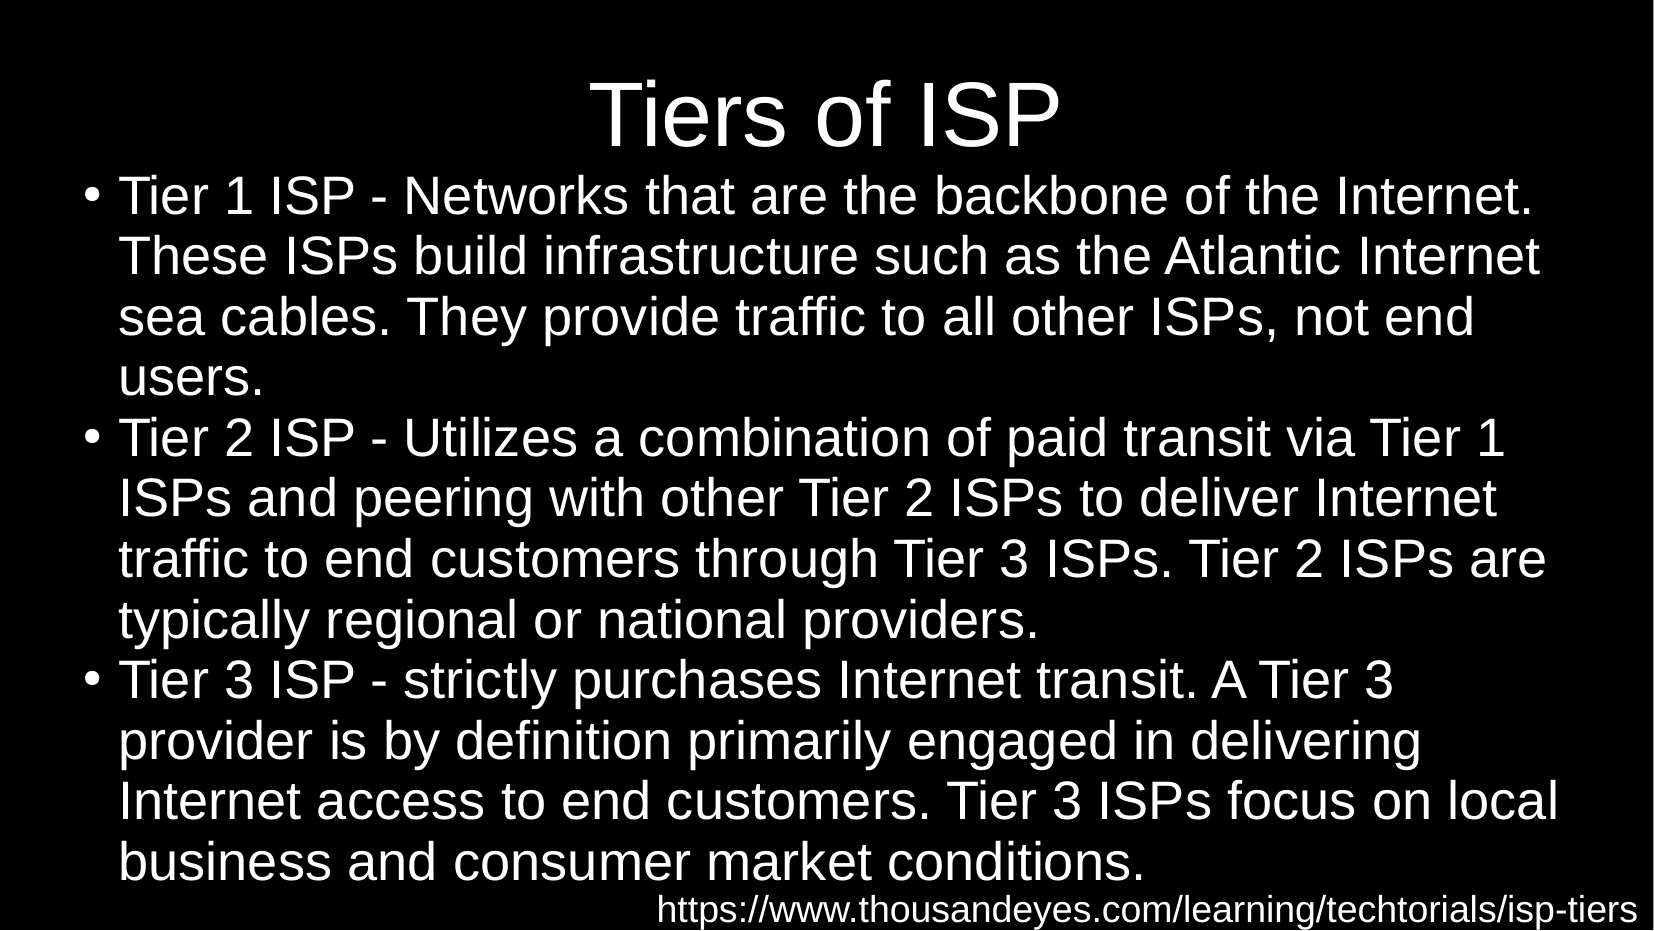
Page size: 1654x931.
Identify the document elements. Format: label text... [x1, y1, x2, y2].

title Tiers of ISP [82, 37, 1571, 165]
subtitle Tier 1 ISP - Networks that are the backbone of the Internet. These ISPs build infrastructure such as the Atlantic Internet sea cables. They provide traffic to all other ISPs, not end users. Tier 2 ISP - Utilizes a combination of paid transit via Tier 1 ISPs and peering with other Tier 2 ISPs to deliver Internet traffic to end customers through Tier 3 ISPs. Tier 2 ISPs are typically regional or national providers. Tier 3 ISP - strictly purchases Internet transit. A Tier 3 provider is by definition primarily engaged in delivering Internet access to end customers. Tier 3 ISPs focus on local business and consumer market conditions. [82, 165, 1571, 892]
text_box https://www.thousandeyes.com/learning/techtorials/isp-tiers [641, 880, 1654, 931]
